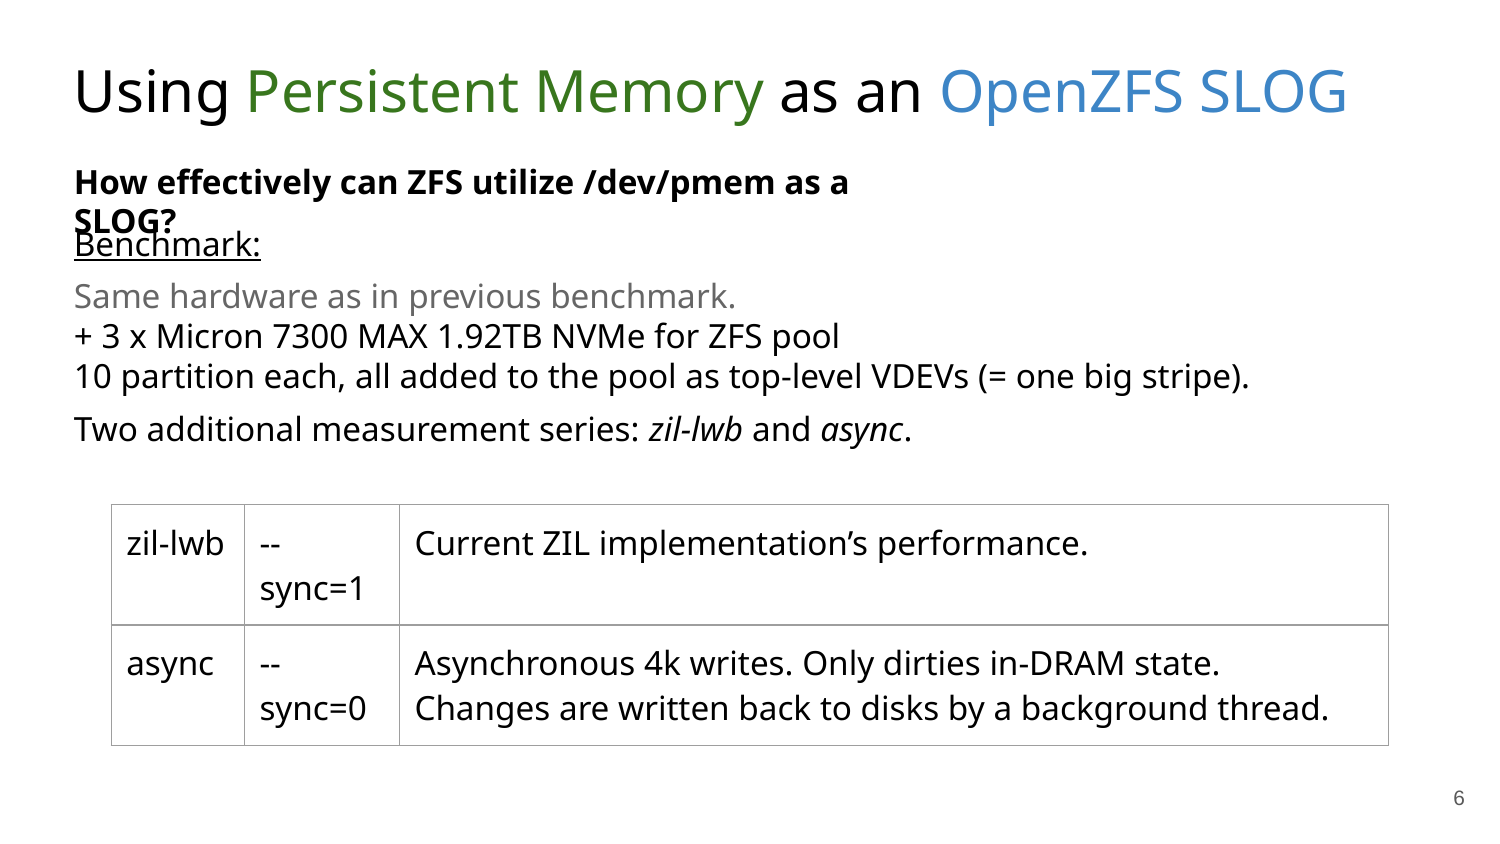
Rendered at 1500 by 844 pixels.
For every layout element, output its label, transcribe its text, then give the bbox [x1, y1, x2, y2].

table_header zil-lwb [112, 505, 244, 624]
table_cell --sync=0 [245, 626, 399, 745]
table_header --sync=1 [245, 505, 399, 624]
table_header Current ZIL implementation’s performance. [400, 505, 1388, 624]
title Using Persistent Memory as an OpenZFS SLOG [58, 38, 1435, 152]
slide_number <number> [1389, 764, 1480, 830]
text_box How effectively can ZFS utilize /dev/pmem as a SLOG? [59, 145, 970, 219]
text_box Benchmark: Same hardware as in previous benchmark. + 3 x Micron 7300 MAX 1.92TB NVMe for ZFS pool 10 partition each, all added to the pool as top-level VDEVs (= one big stripe). Two additional measurement series: zil-lwb and async. [58, 207, 1381, 484]
table_cell async [112, 626, 244, 745]
table_cell Asynchronous 4k writes. Only dirties in-DRAM state. Changes are written back to disks by a background thread. [400, 626, 1388, 745]
